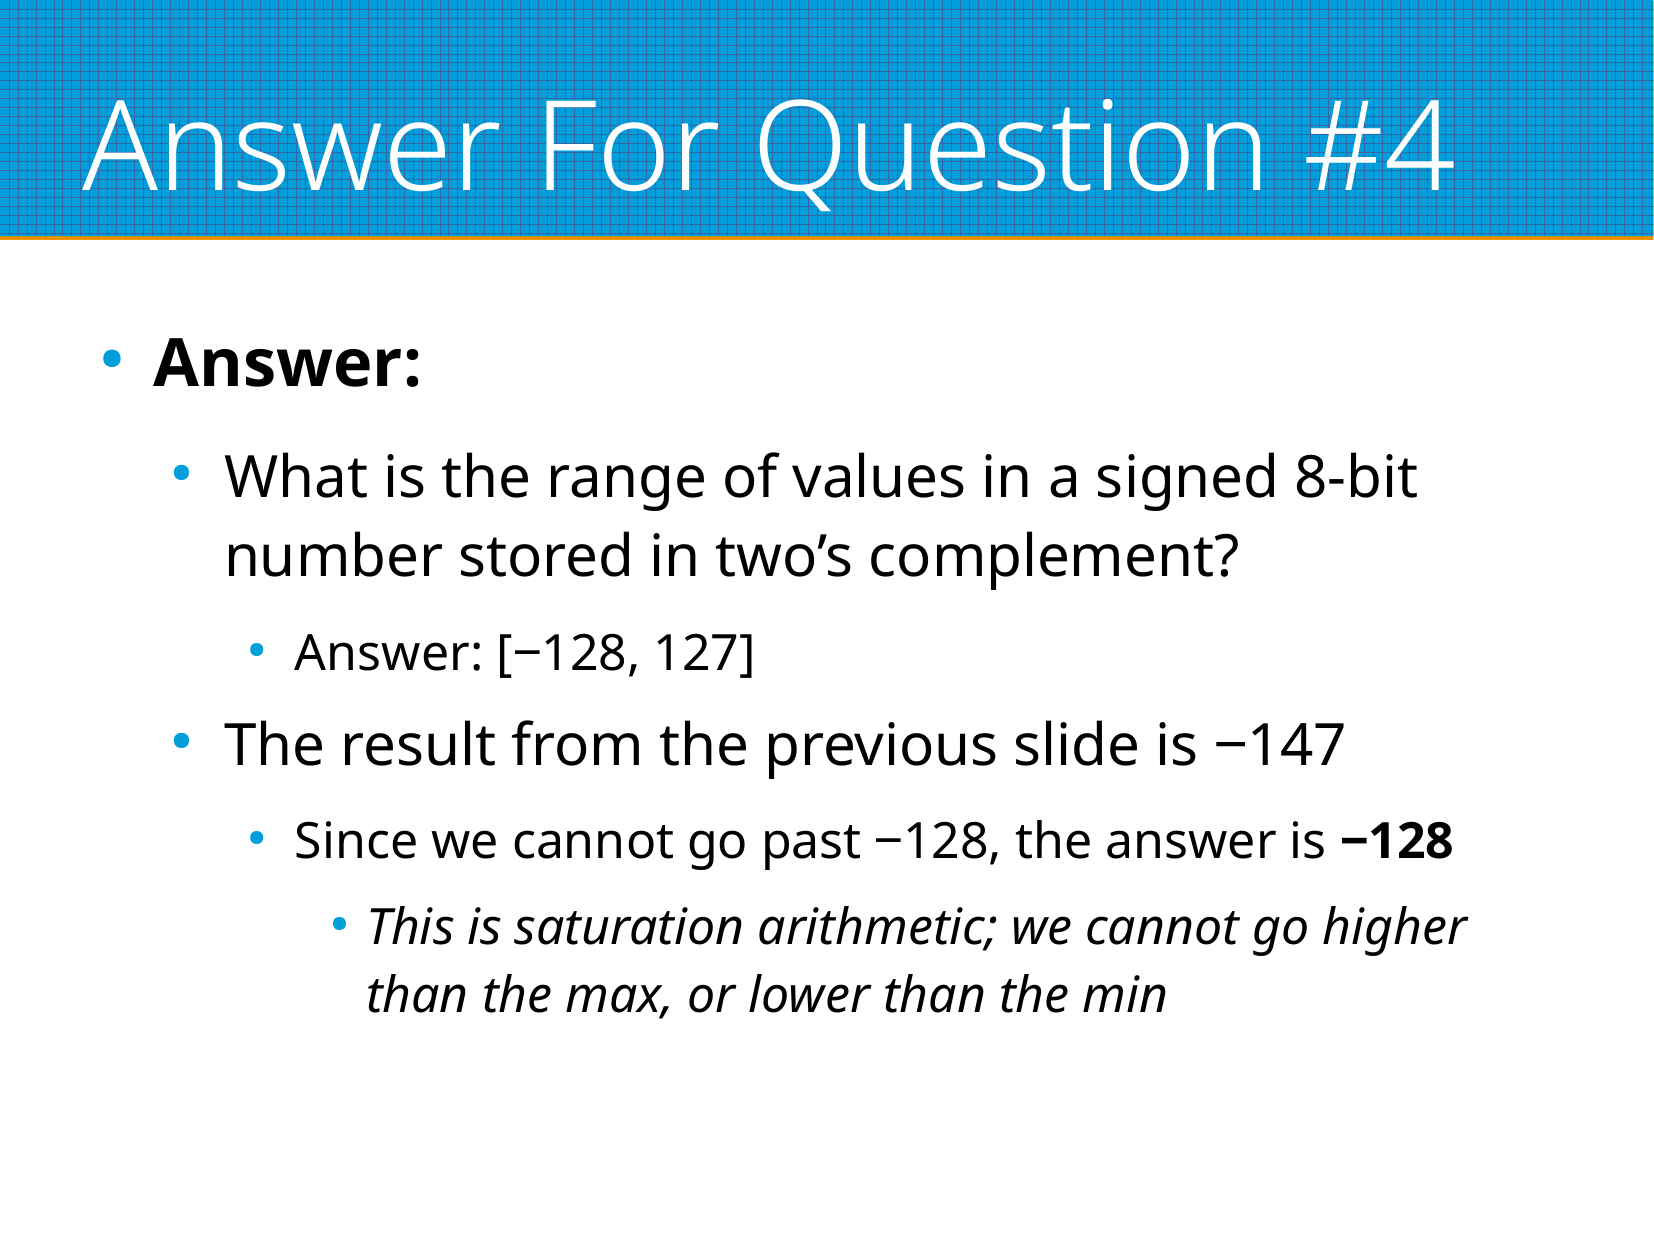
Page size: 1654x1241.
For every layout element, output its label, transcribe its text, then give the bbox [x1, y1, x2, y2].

list Answer: What is the range of values in a signed 8-bit number stored in two’s complement? Answer: [‒128, 127] The result from the previous slide is ‒147 Since we cannot go past ‒128, the answer is ‒128 This is saturation arithmetic; we cannot go higher than the max, or lower than the min [82, 314, 1563, 1081]
title Answer For Question #4 [82, 19, 1571, 227]
